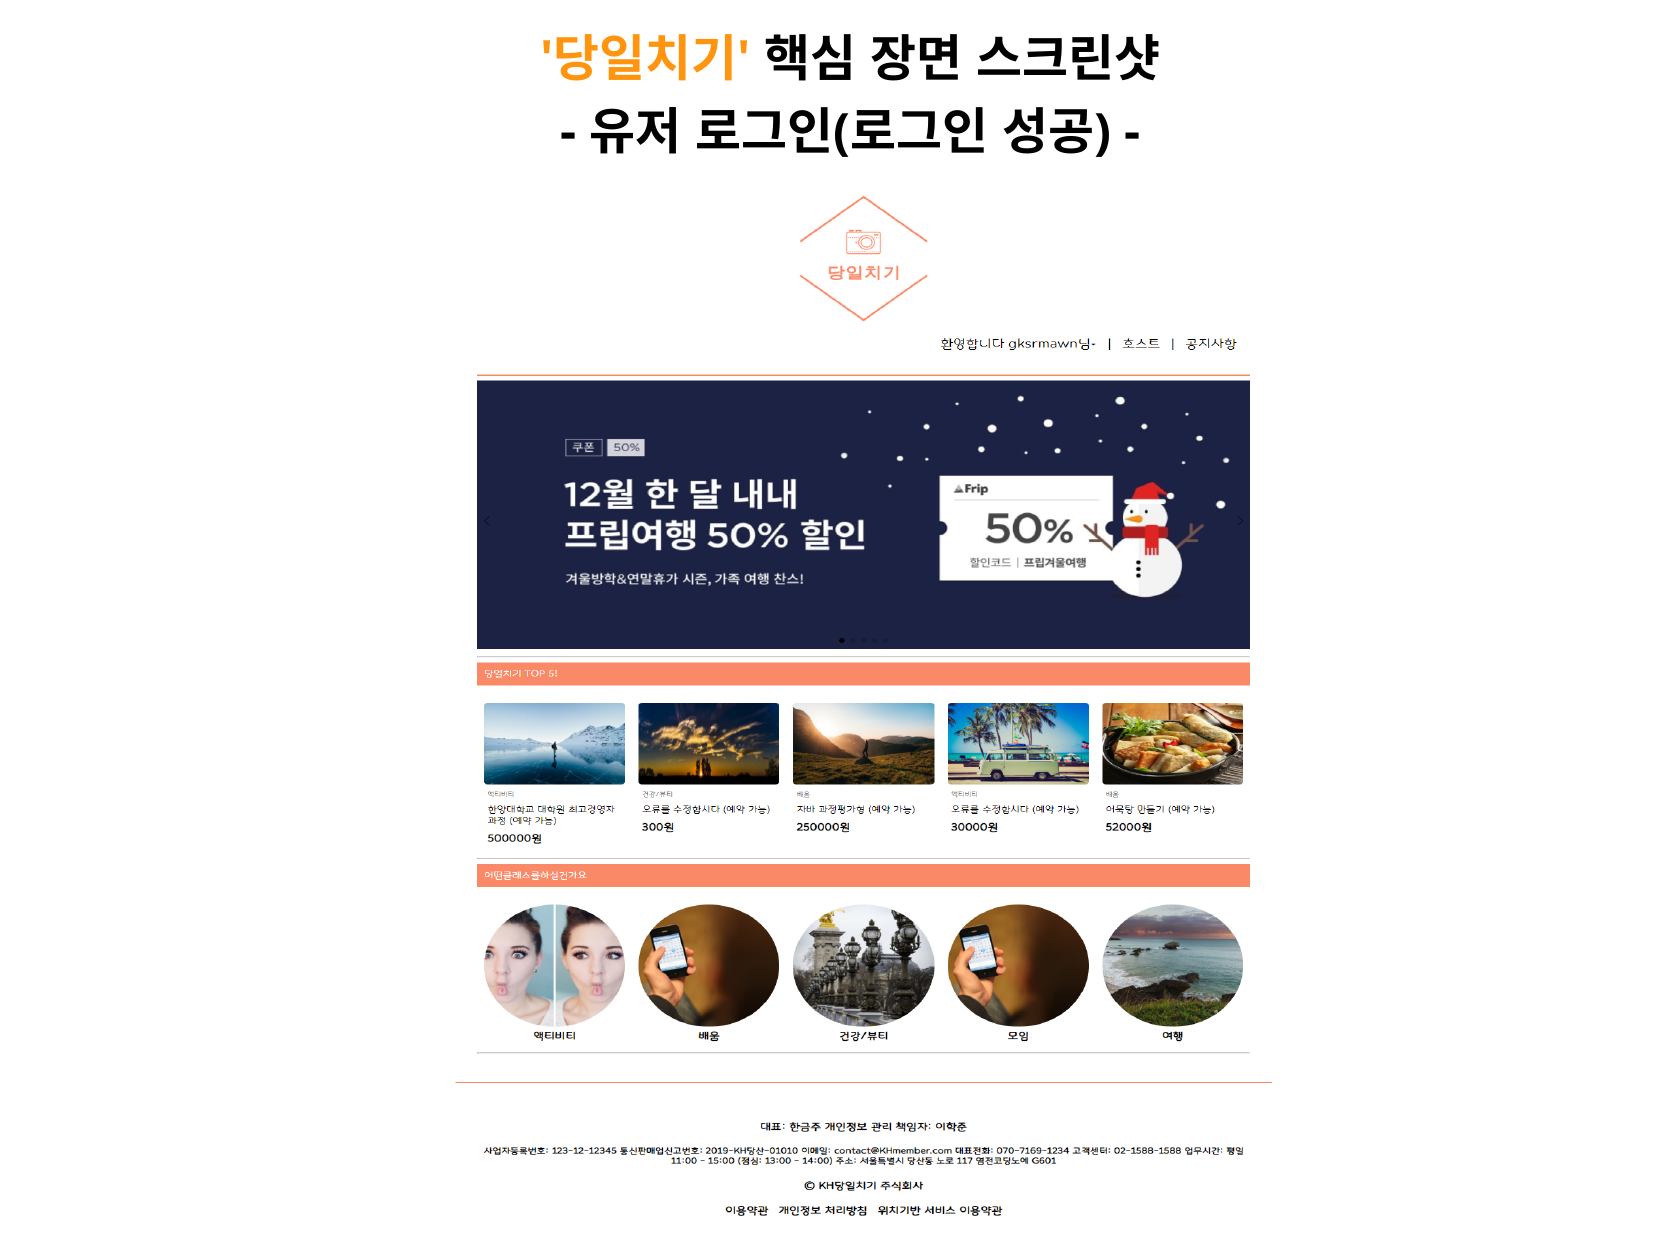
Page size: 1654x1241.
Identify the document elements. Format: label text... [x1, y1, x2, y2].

picture [415, 165, 1300, 1241]
title '당일치기' 핵심 장면 스크린샷 - 유저 로그인(로그인 성공) - [106, 0, 1595, 196]
